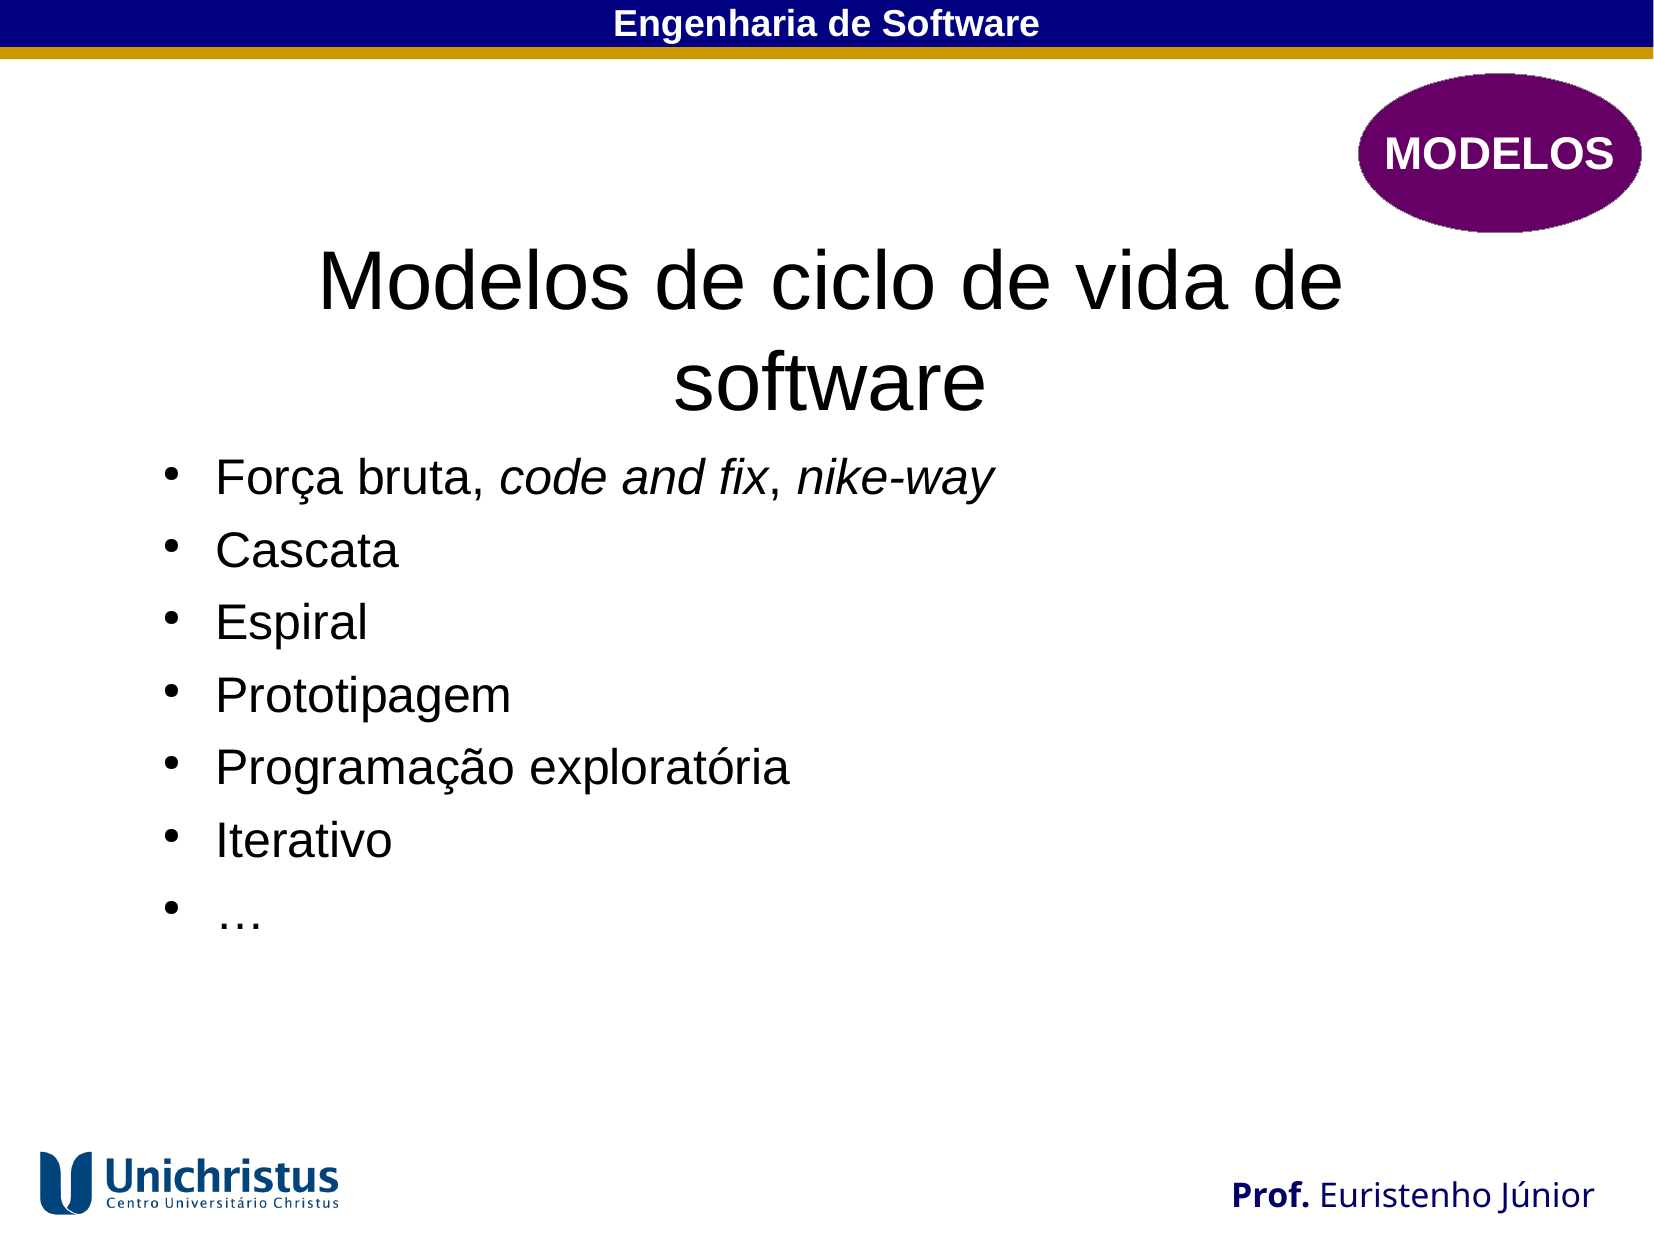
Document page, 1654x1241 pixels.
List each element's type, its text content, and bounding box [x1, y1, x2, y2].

text_box Prof. Euristenho Júnior [1216, 1163, 1654, 1224]
text_box [0, 47, 1654, 60]
text_box MODELOS [1358, 73, 1642, 233]
list Força bruta, code and fix, nike-way Cascata Espiral Prototipagem Programação exploratória Iterativo … [129, 437, 1480, 1180]
picture [35, 1148, 343, 1217]
text_box Engenharia de Software [0, 0, 1654, 47]
title Modelos de ciclo de vida de software [138, 232, 1489, 421]
